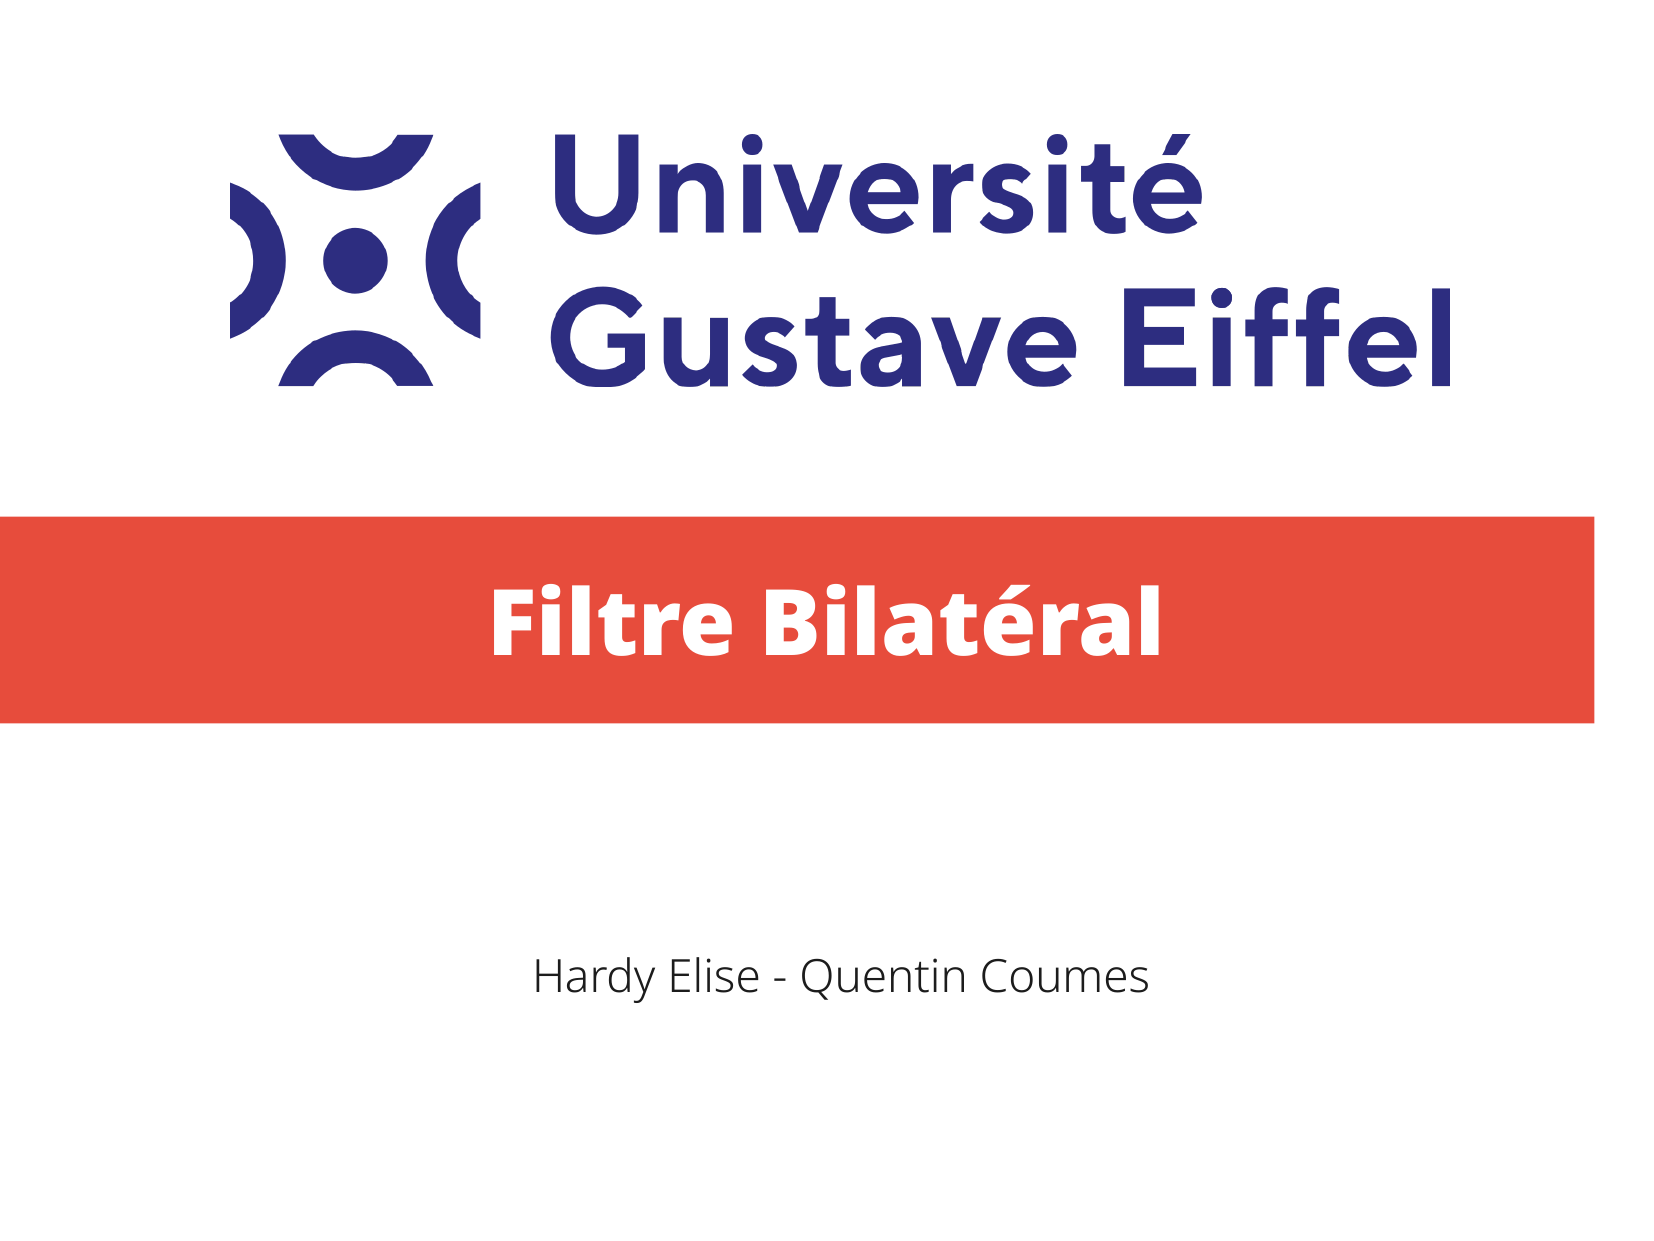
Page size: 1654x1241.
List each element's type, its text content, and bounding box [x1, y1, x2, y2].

subtitle Hardy Elise - Quentin Coumes [88, 767, 1595, 1182]
picture [230, 134, 1450, 387]
title Filtre Bilatéral [59, 546, 1595, 694]
